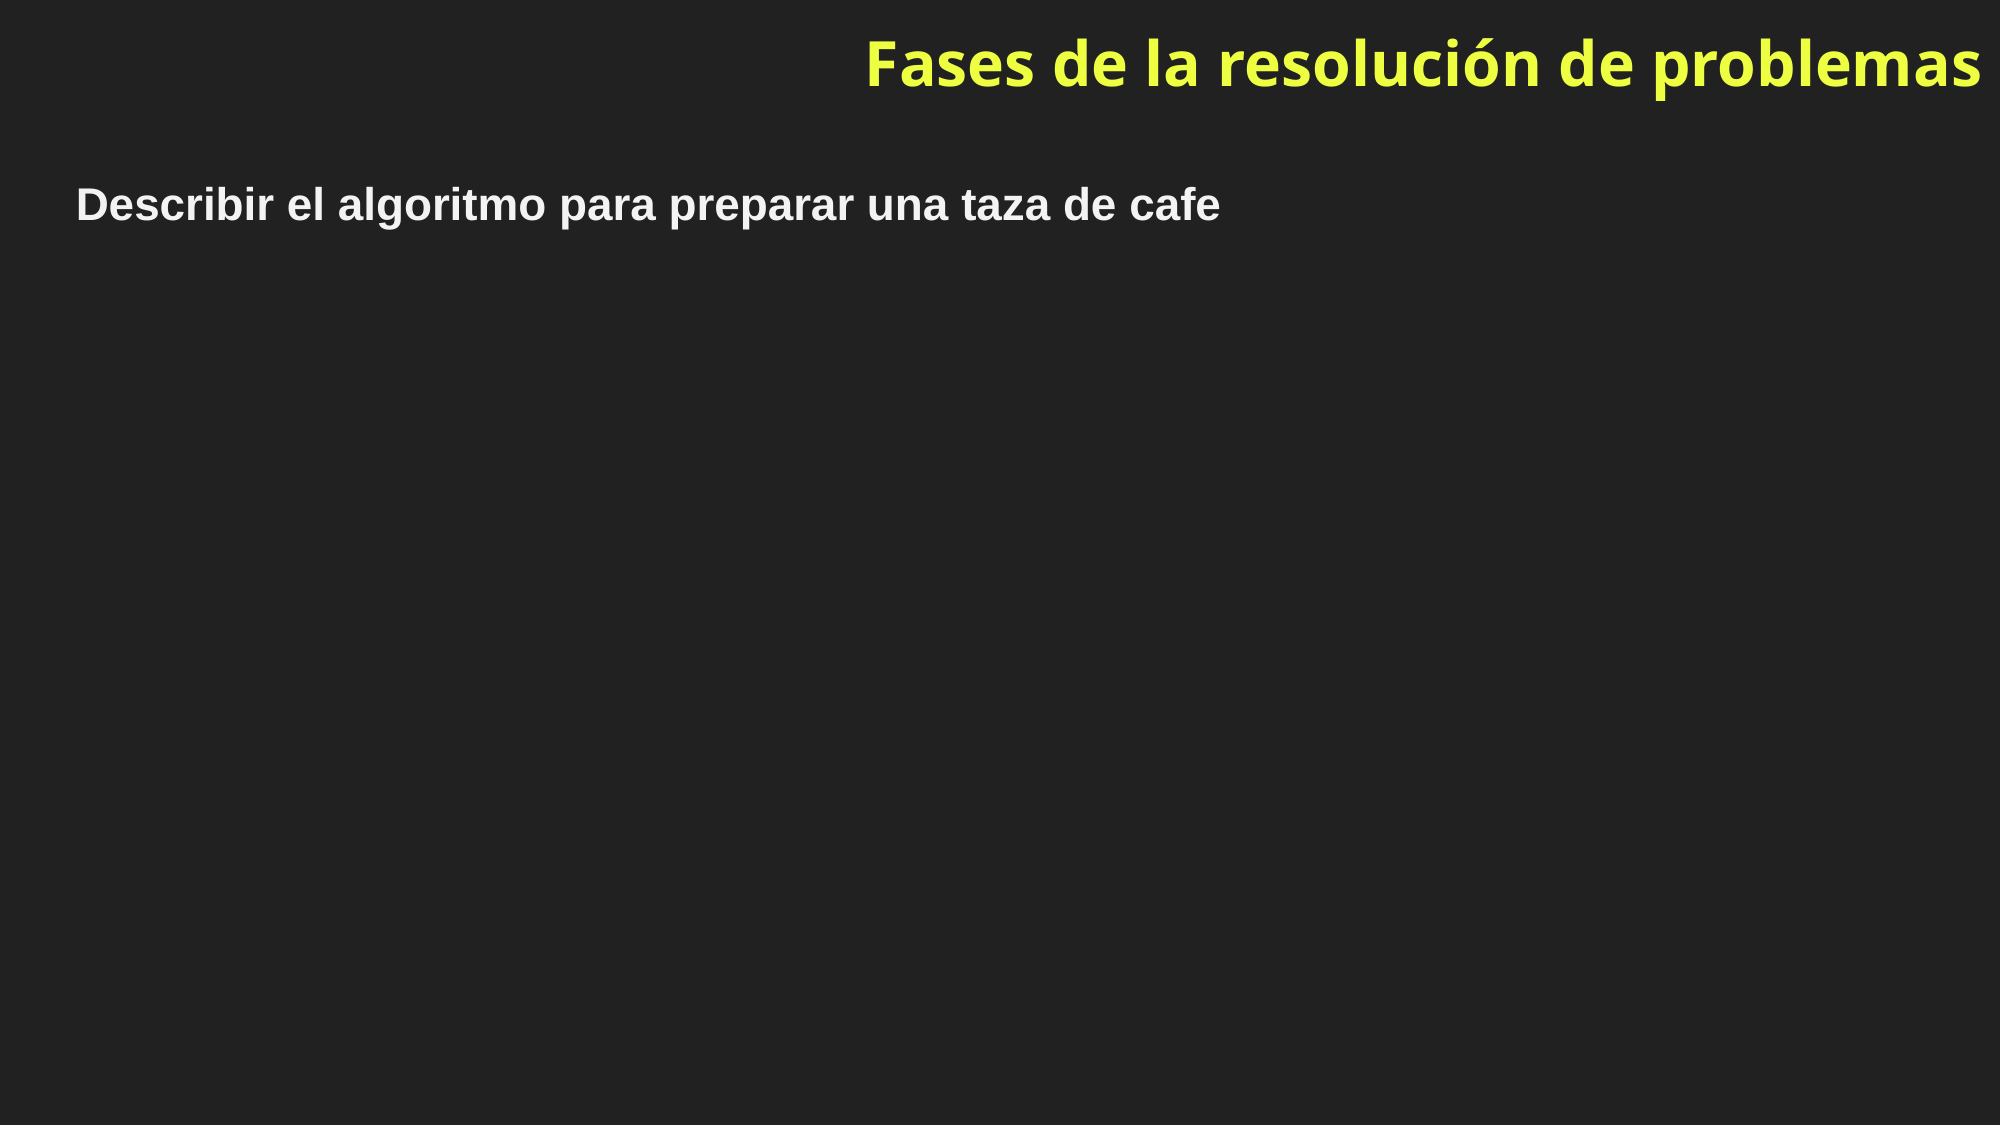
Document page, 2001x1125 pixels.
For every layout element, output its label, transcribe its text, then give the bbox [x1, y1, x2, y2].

title Fases de la resolución de problemas [753, 0, 1984, 123]
text_box Describir el algoritmo para preparar una taza de cafe [60, 159, 1586, 245]
